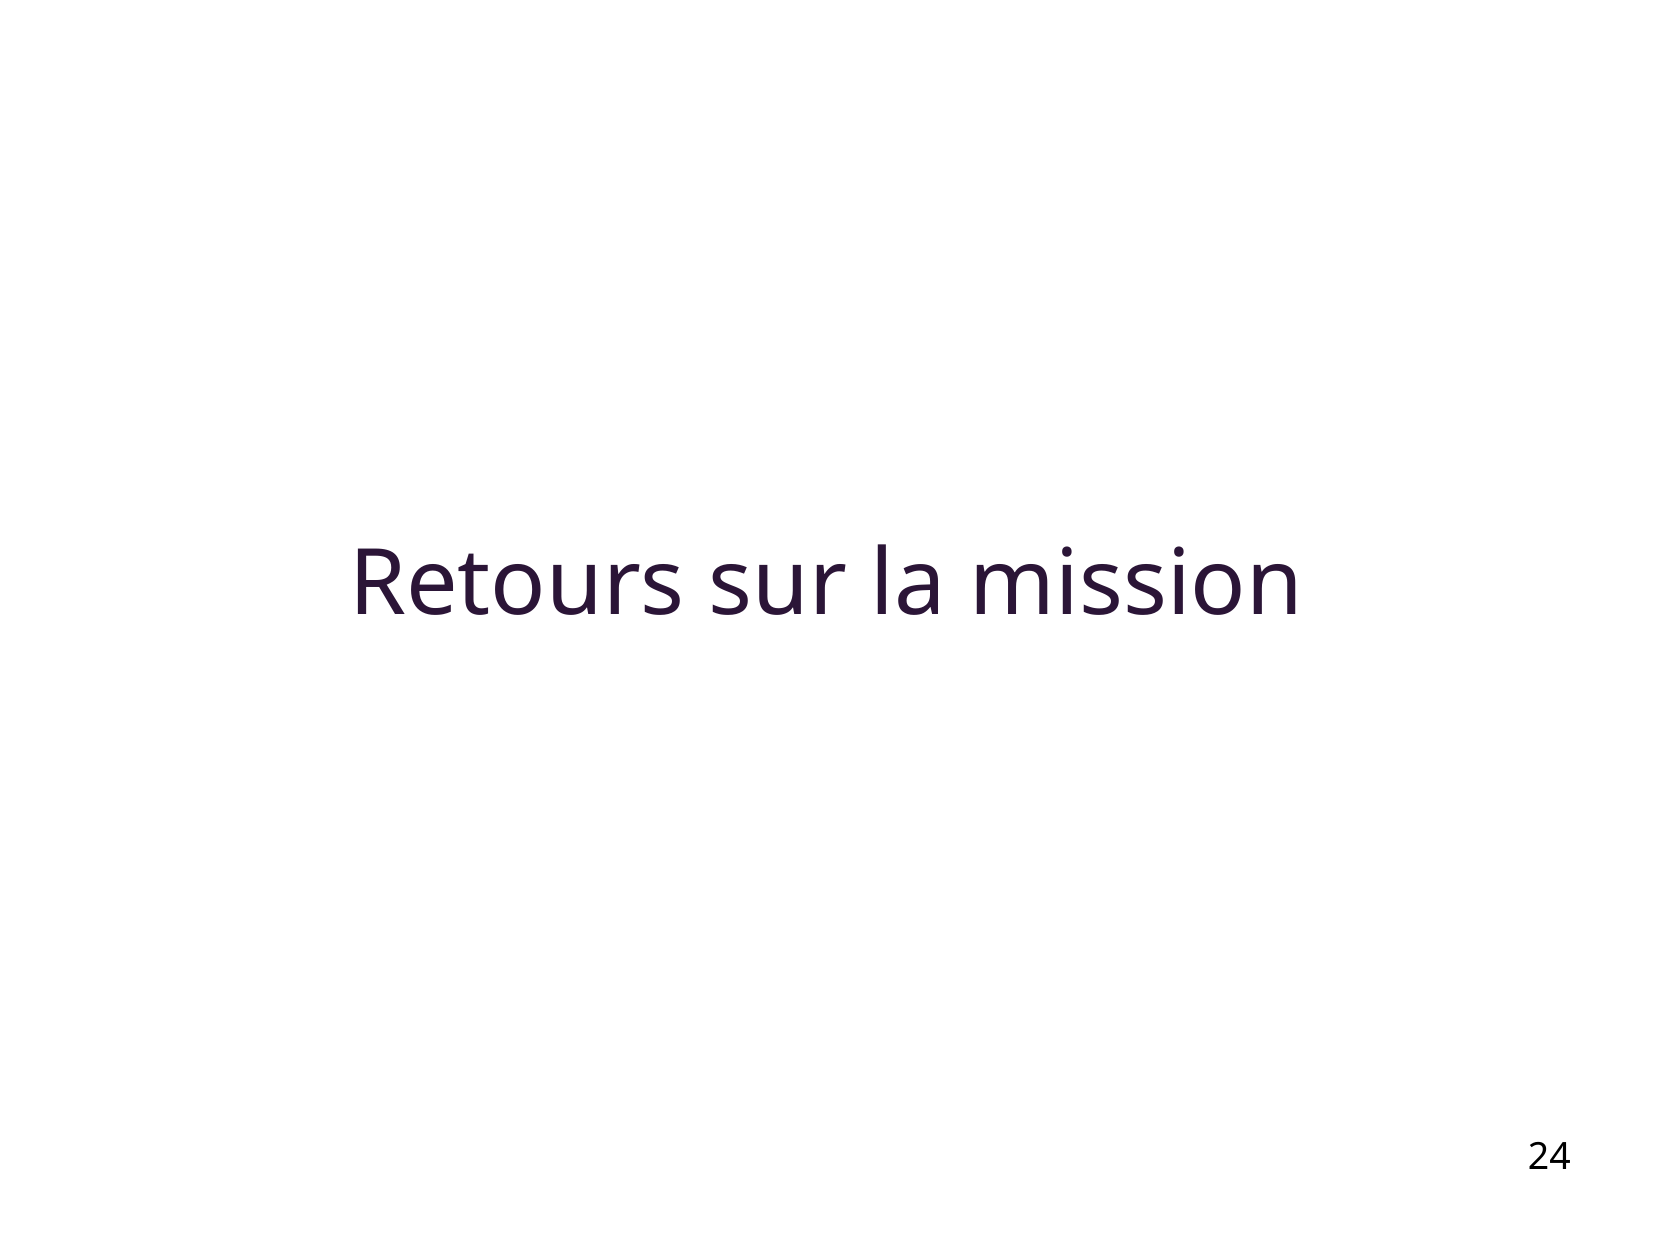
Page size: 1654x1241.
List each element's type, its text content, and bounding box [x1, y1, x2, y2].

title Retours sur la mission [82, 516, 1571, 724]
